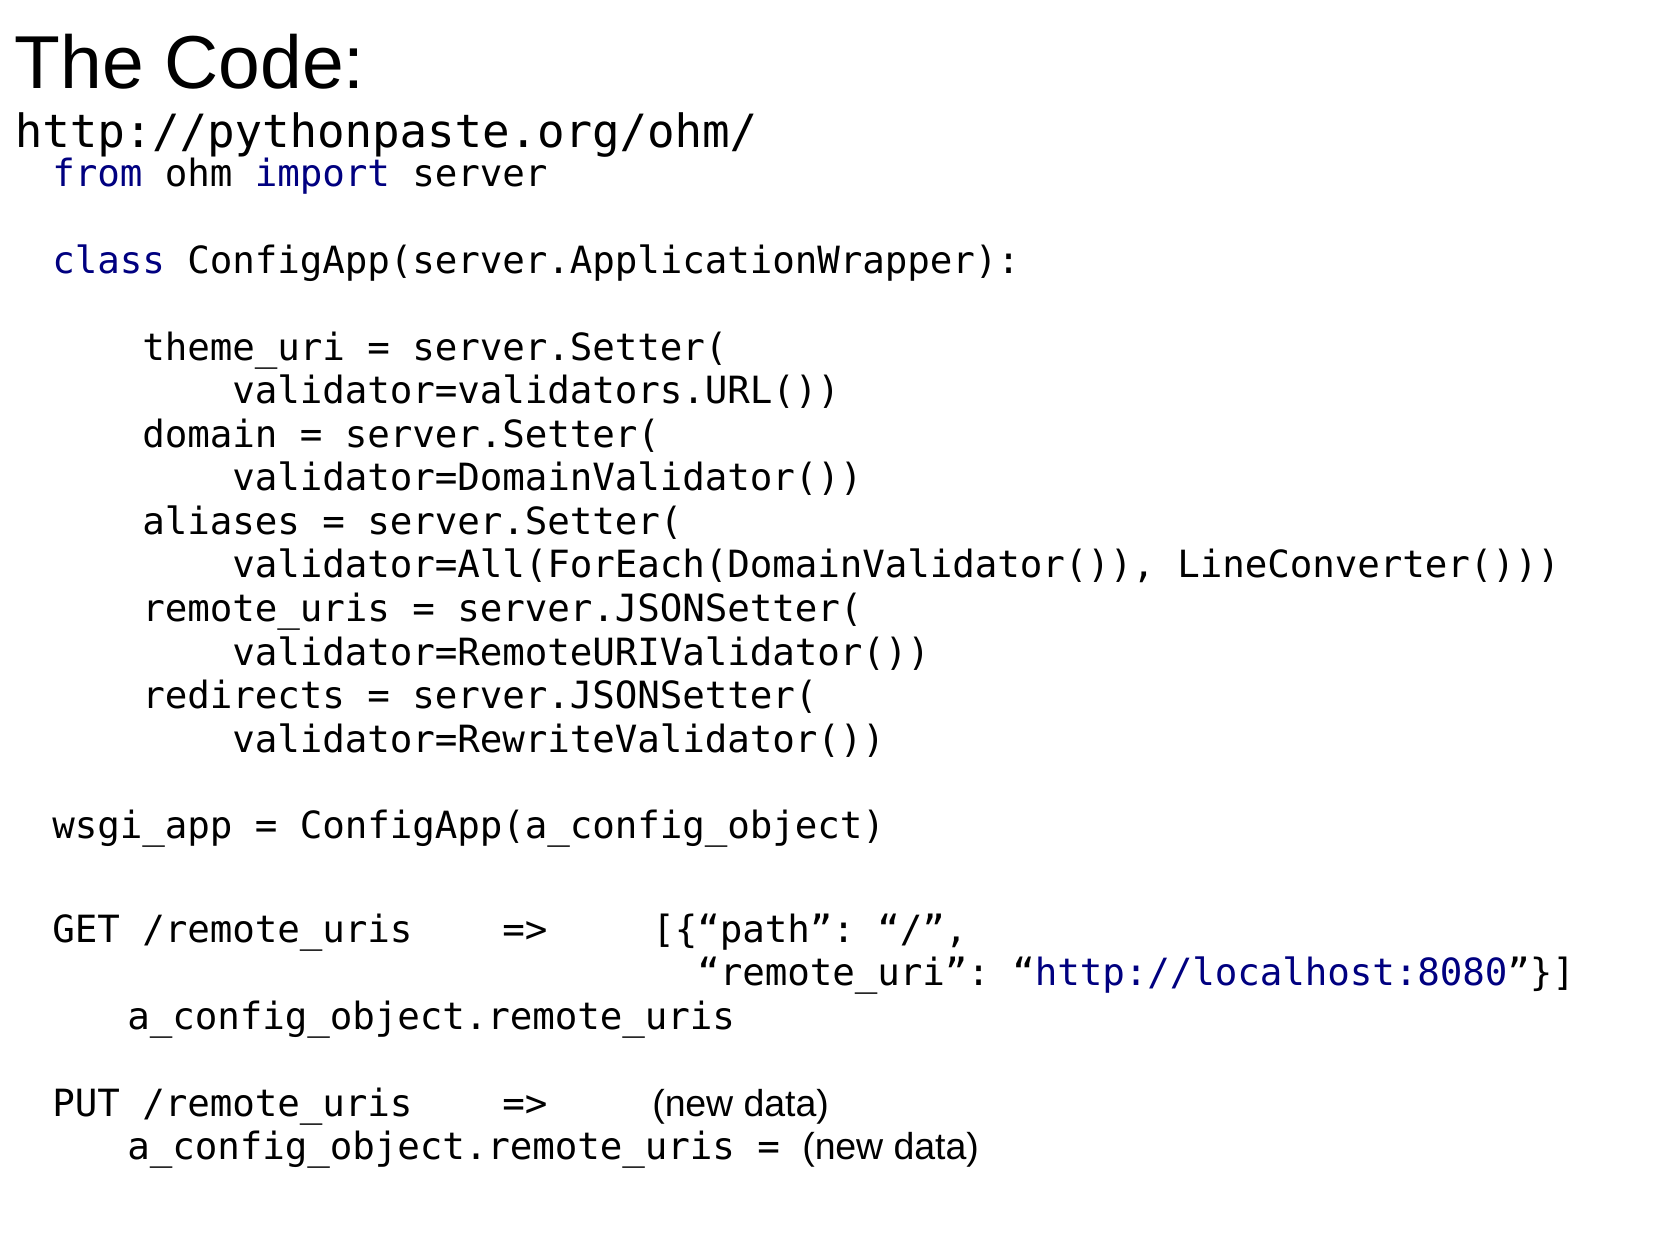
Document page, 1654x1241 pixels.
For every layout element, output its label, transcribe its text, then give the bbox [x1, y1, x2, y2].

text_box from ohm import server class ConfigApp(server.ApplicationWrapper): theme_uri = server.Setter( validator=validators.URL()) domain = server.Setter( validator=DomainValidator()) aliases = server.Setter( validator=All(ForEach(DomainValidator()), LineConverter())) remote_uris = server.JSONSetter( validator=RemoteURIValidator()) redirects = server.JSONSetter( validator=RewriteValidator()) wsgi_app = ConfigApp(a_config_object) [37, 144, 1576, 863]
text_box GET /remote_uris => [{“path”: “/”, “remote_uri”: “http://localhost:8080”}] a_config_object.remote_uris PUT /remote_uris => (new data) a_config_object.remote_uris = (new data) [37, 900, 1654, 1176]
text_box The Code: http://pythonpaste.org/ohm/ [0, 13, 1651, 113]
